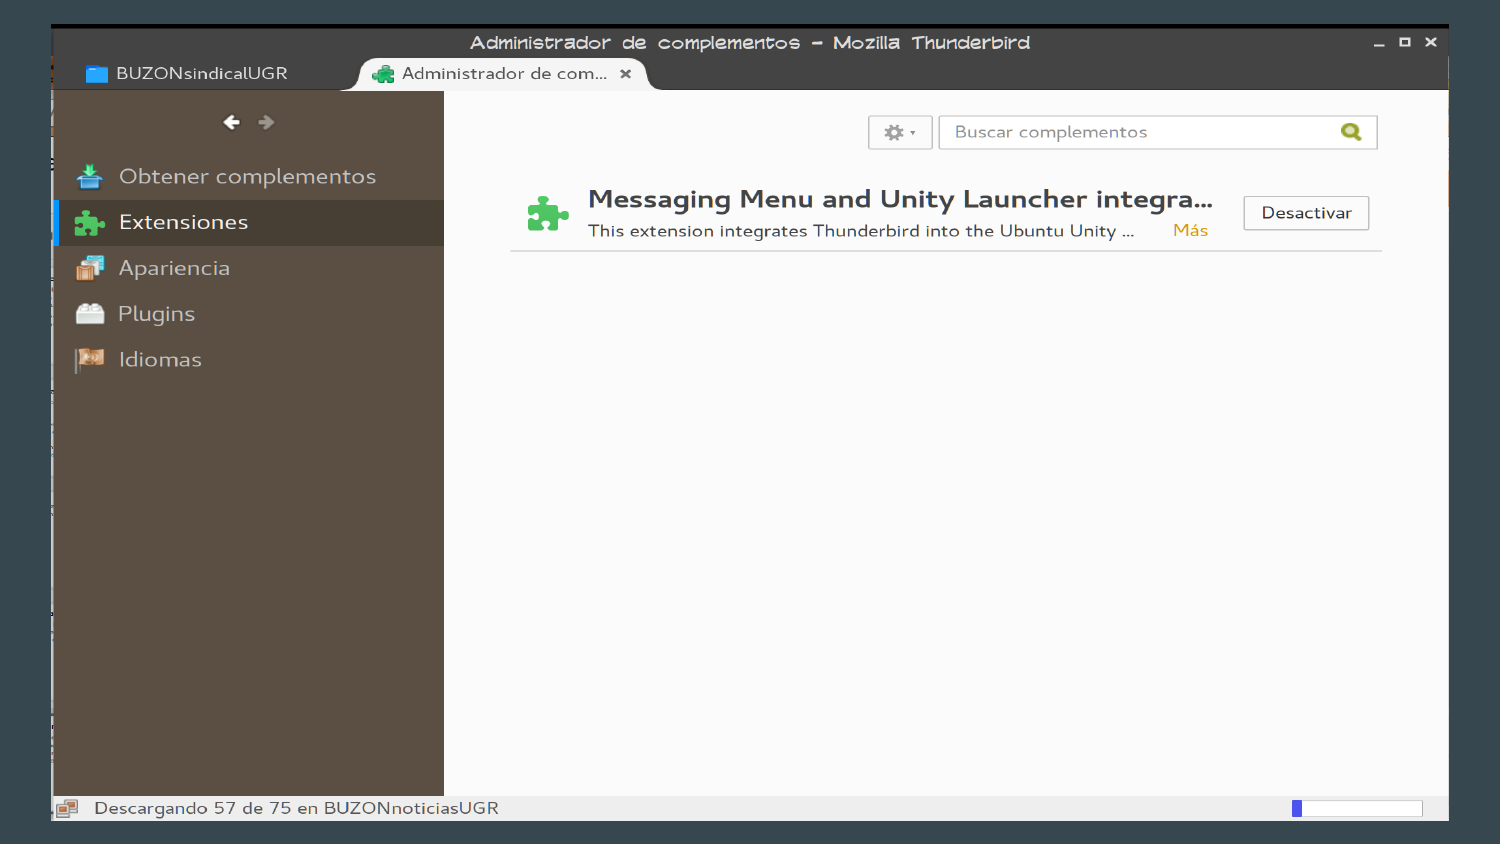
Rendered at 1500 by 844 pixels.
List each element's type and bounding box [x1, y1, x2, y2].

picture [51, 24, 1449, 821]
